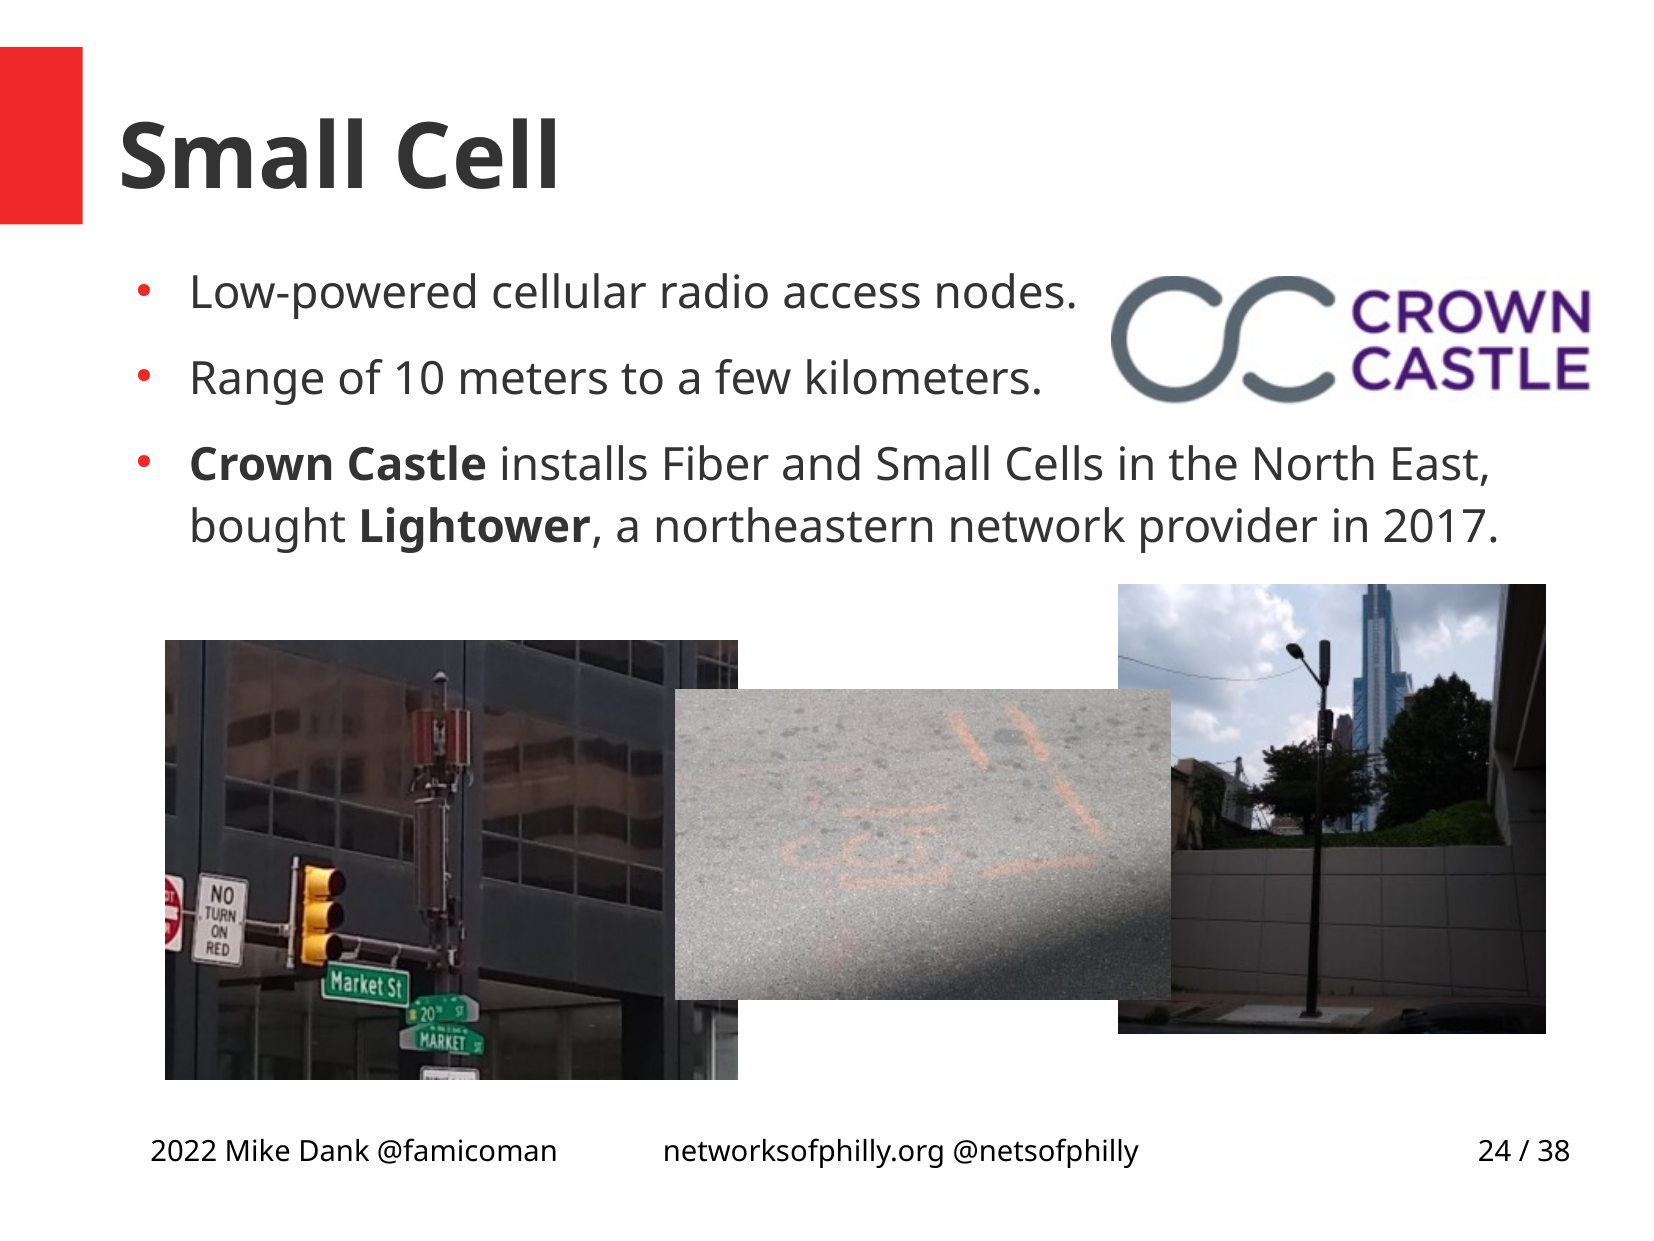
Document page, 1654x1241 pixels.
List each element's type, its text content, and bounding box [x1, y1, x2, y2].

picture [165, 584, 1546, 1081]
picture [1111, 276, 1591, 406]
list Low-powered cellular radio access nodes. Range of 10 meters to a few kilometers. Crown Castle installs Fiber and Small Cells in the North East, bought Lightower, a northeastern network provider in 2017. [118, 259, 1536, 980]
title Small Cell [118, 49, 1571, 257]
